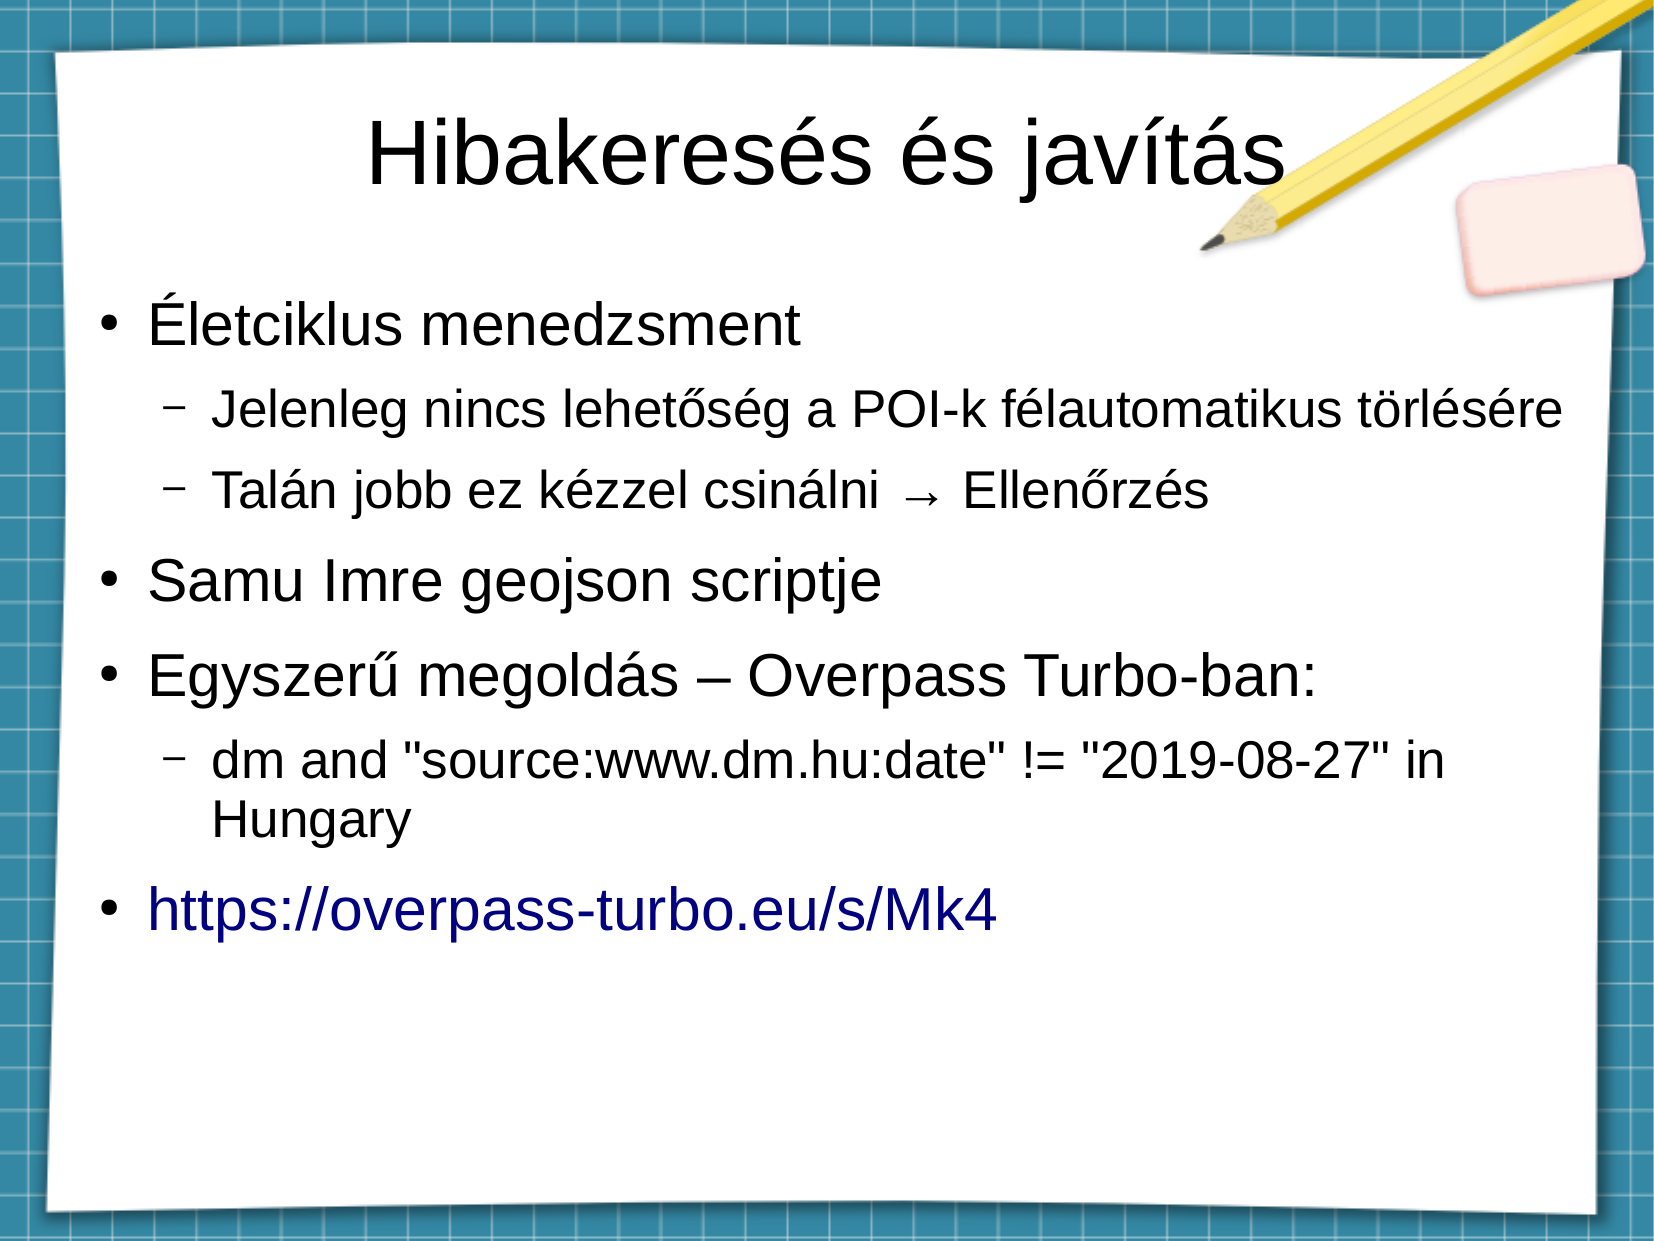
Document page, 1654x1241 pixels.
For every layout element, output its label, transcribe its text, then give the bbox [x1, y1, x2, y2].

title Hibakeresés és javítás [82, 49, 1571, 257]
list Életciklus menedzsment Jelenleg nincs lehetőség a POI-k félautomatikus törlésére Talán jobb ez kézzel csinálni → Ellenőrzés Samu Imre geojson scriptje Egyszerű megoldás – Overpass Turbo-ban: dm and "source:www.dm.hu:date" != "2019-08-27" in Hungary https://overpass-turbo.eu/s/Mk4 [82, 290, 1571, 1010]
picture [0, 0, 1654, 1241]
